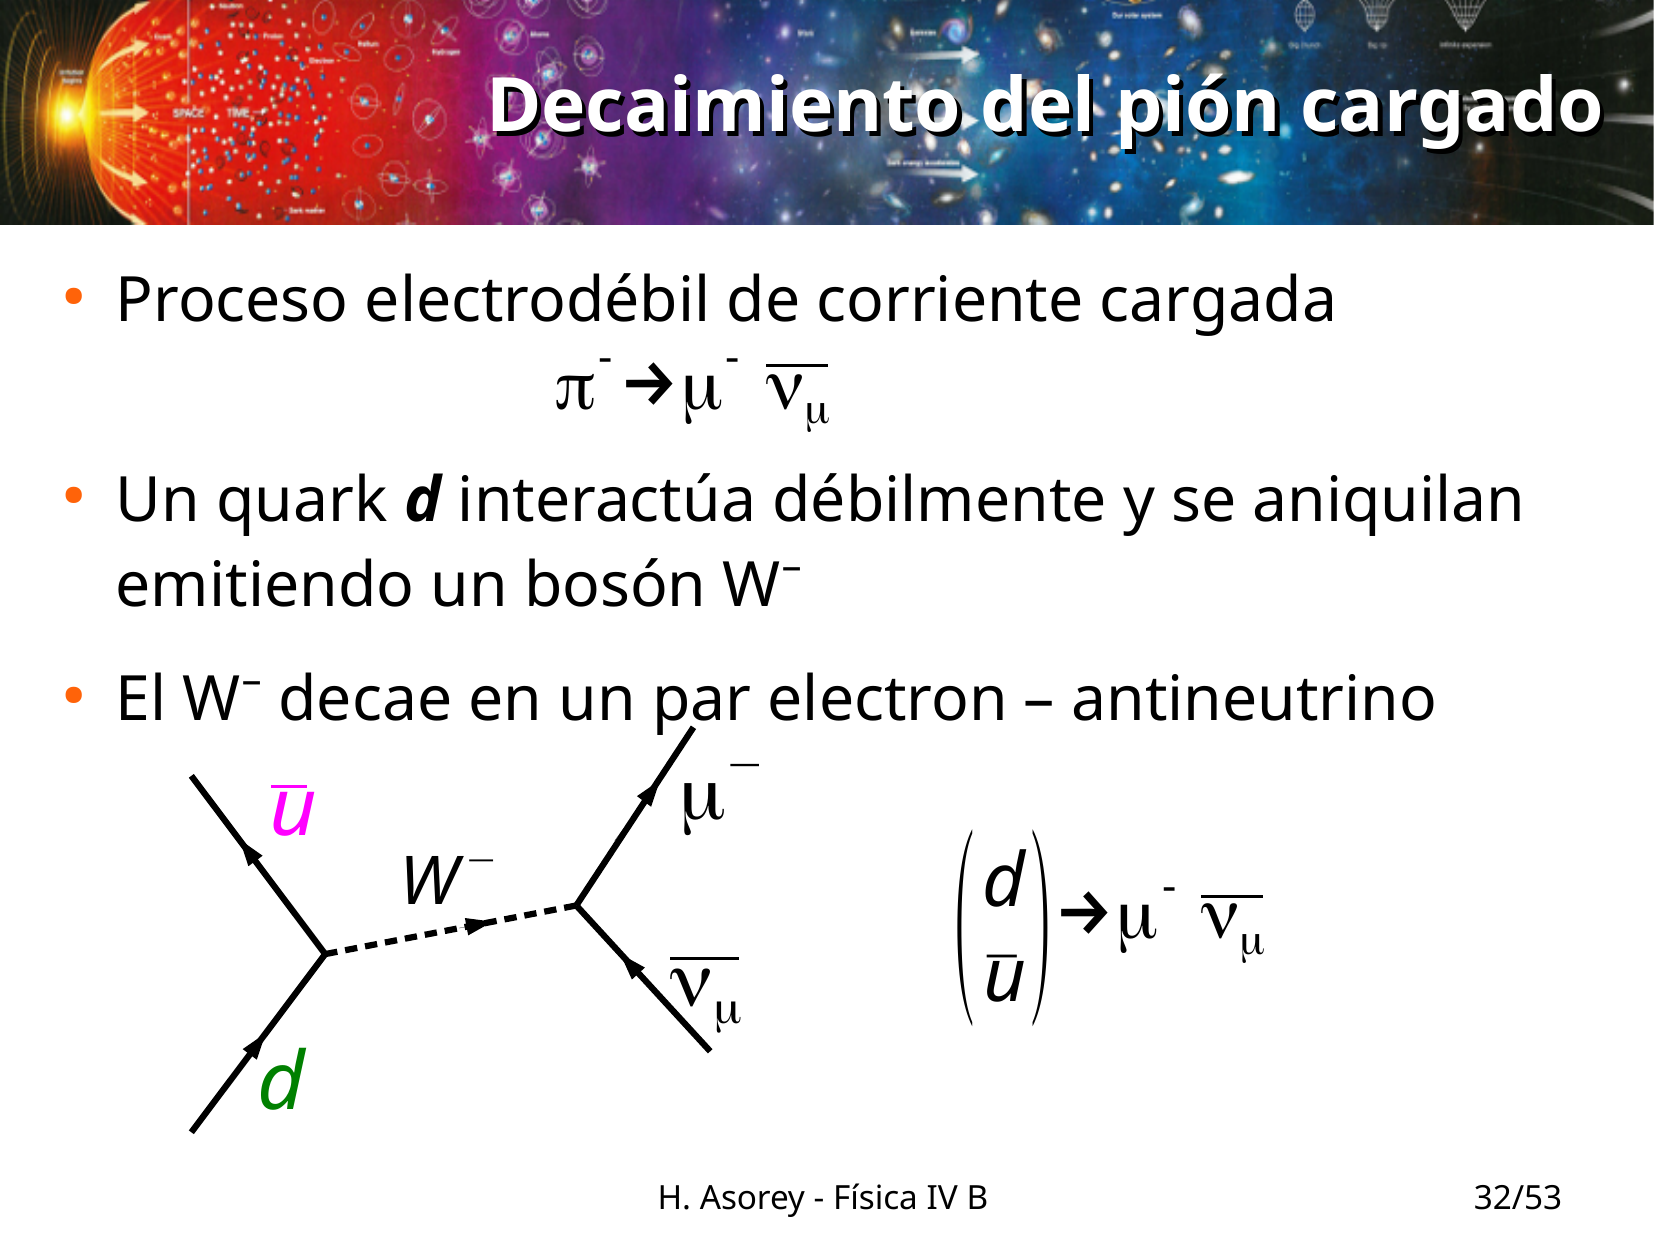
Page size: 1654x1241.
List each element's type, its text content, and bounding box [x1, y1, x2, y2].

title Decaimiento del pión cargado [45, 15, 1606, 191]
chart [260, 758, 318, 857]
chart [392, 840, 510, 922]
chart [249, 1031, 314, 1131]
list Proceso electrodébil de corriente cargada Un quark d interactúa débilmente y se aniquilan emitiendo un bosón W⁻ El W⁻ decae en un par electron – antineutrino [45, 255, 1606, 1156]
chart [660, 954, 751, 1035]
picture [0, 0, 1654, 225]
chart [547, 328, 839, 436]
chart [671, 762, 778, 841]
chart [945, 825, 1274, 1030]
